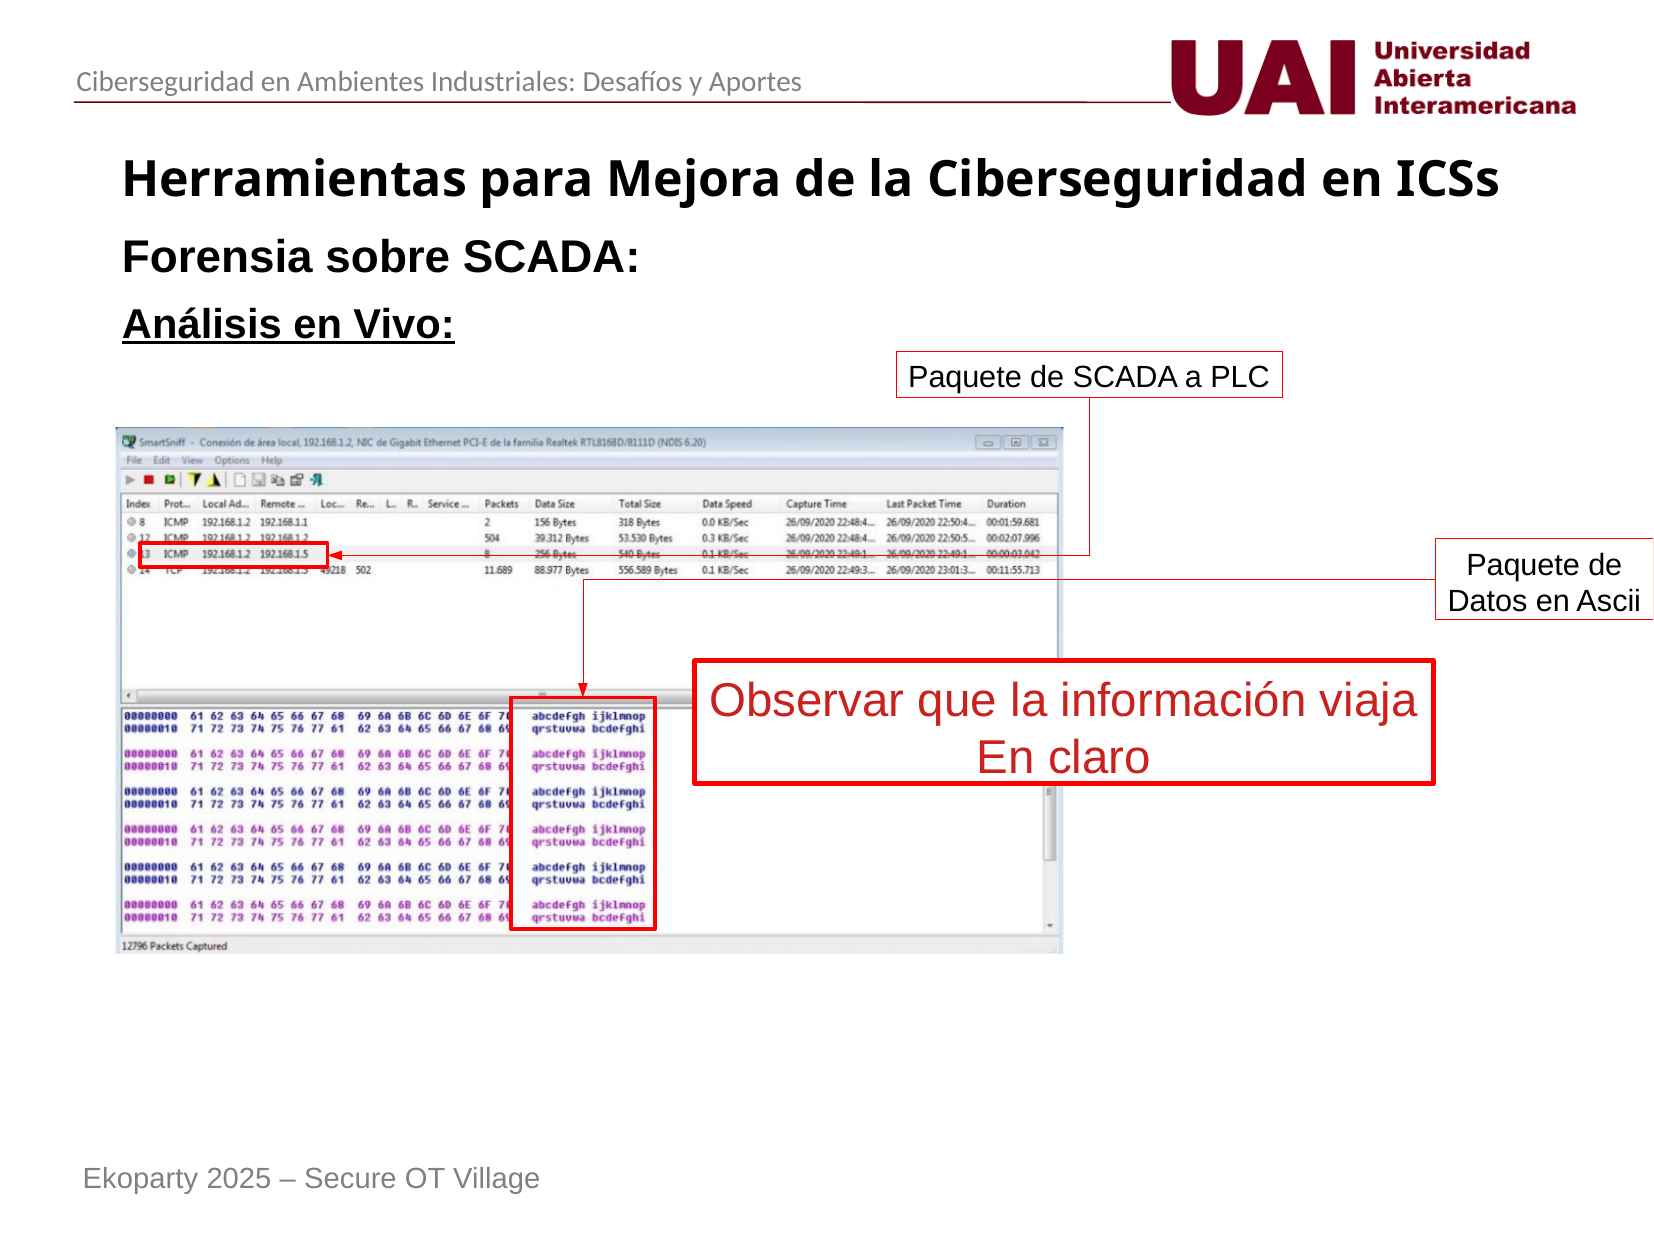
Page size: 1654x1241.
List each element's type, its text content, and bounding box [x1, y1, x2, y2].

text_box Herramientas para Mejora de la Ciberseguridad en ICSs [106, 135, 1516, 219]
picture [1171, 40, 1577, 116]
text_box Forensia sobre SCADA: Análisis en Vivo: [107, 223, 1512, 1089]
picture [115, 350, 1654, 954]
